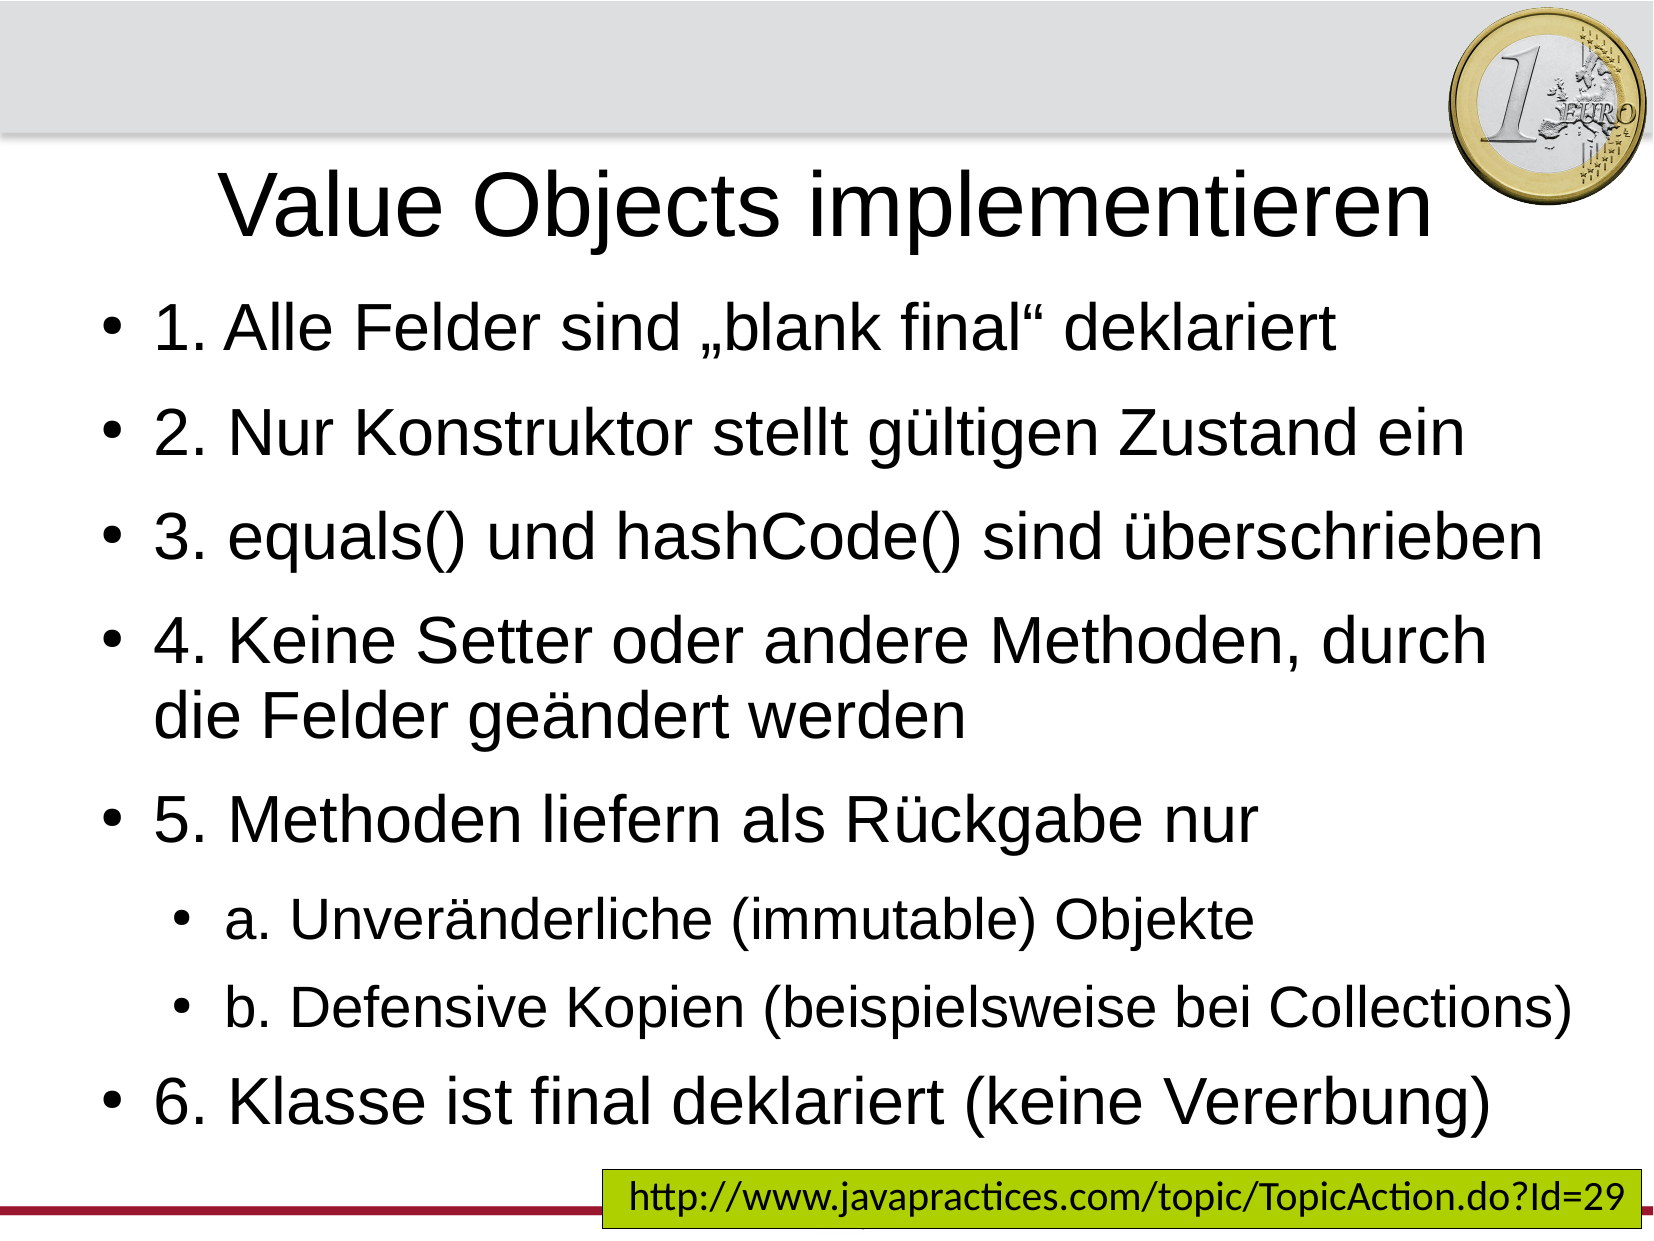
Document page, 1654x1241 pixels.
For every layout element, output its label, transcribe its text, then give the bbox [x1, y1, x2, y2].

title Value Objects implementieren [82, 147, 1571, 257]
text_box http://www.javapractices.com/topic/TopicAction.do?Id=29 [602, 1169, 1642, 1229]
picture [0, 0, 1654, 1237]
list 1. Alle Felder sind „blank final“ deklariert 2. Nur Konstruktor stellt gültigen Zustand ein 3. equals() und hashCode() sind überschrieben 4. Keine Setter oder andere Methoden, durch die Felder geändert werden 5. Methoden liefern als Rückgabe nur a. Unveränderliche (immutable) Objekte b. Defensive Kopien (beispielsweise bei Collections) 6. Klasse ist final deklariert (keine Vererbung) [82, 290, 1595, 1199]
